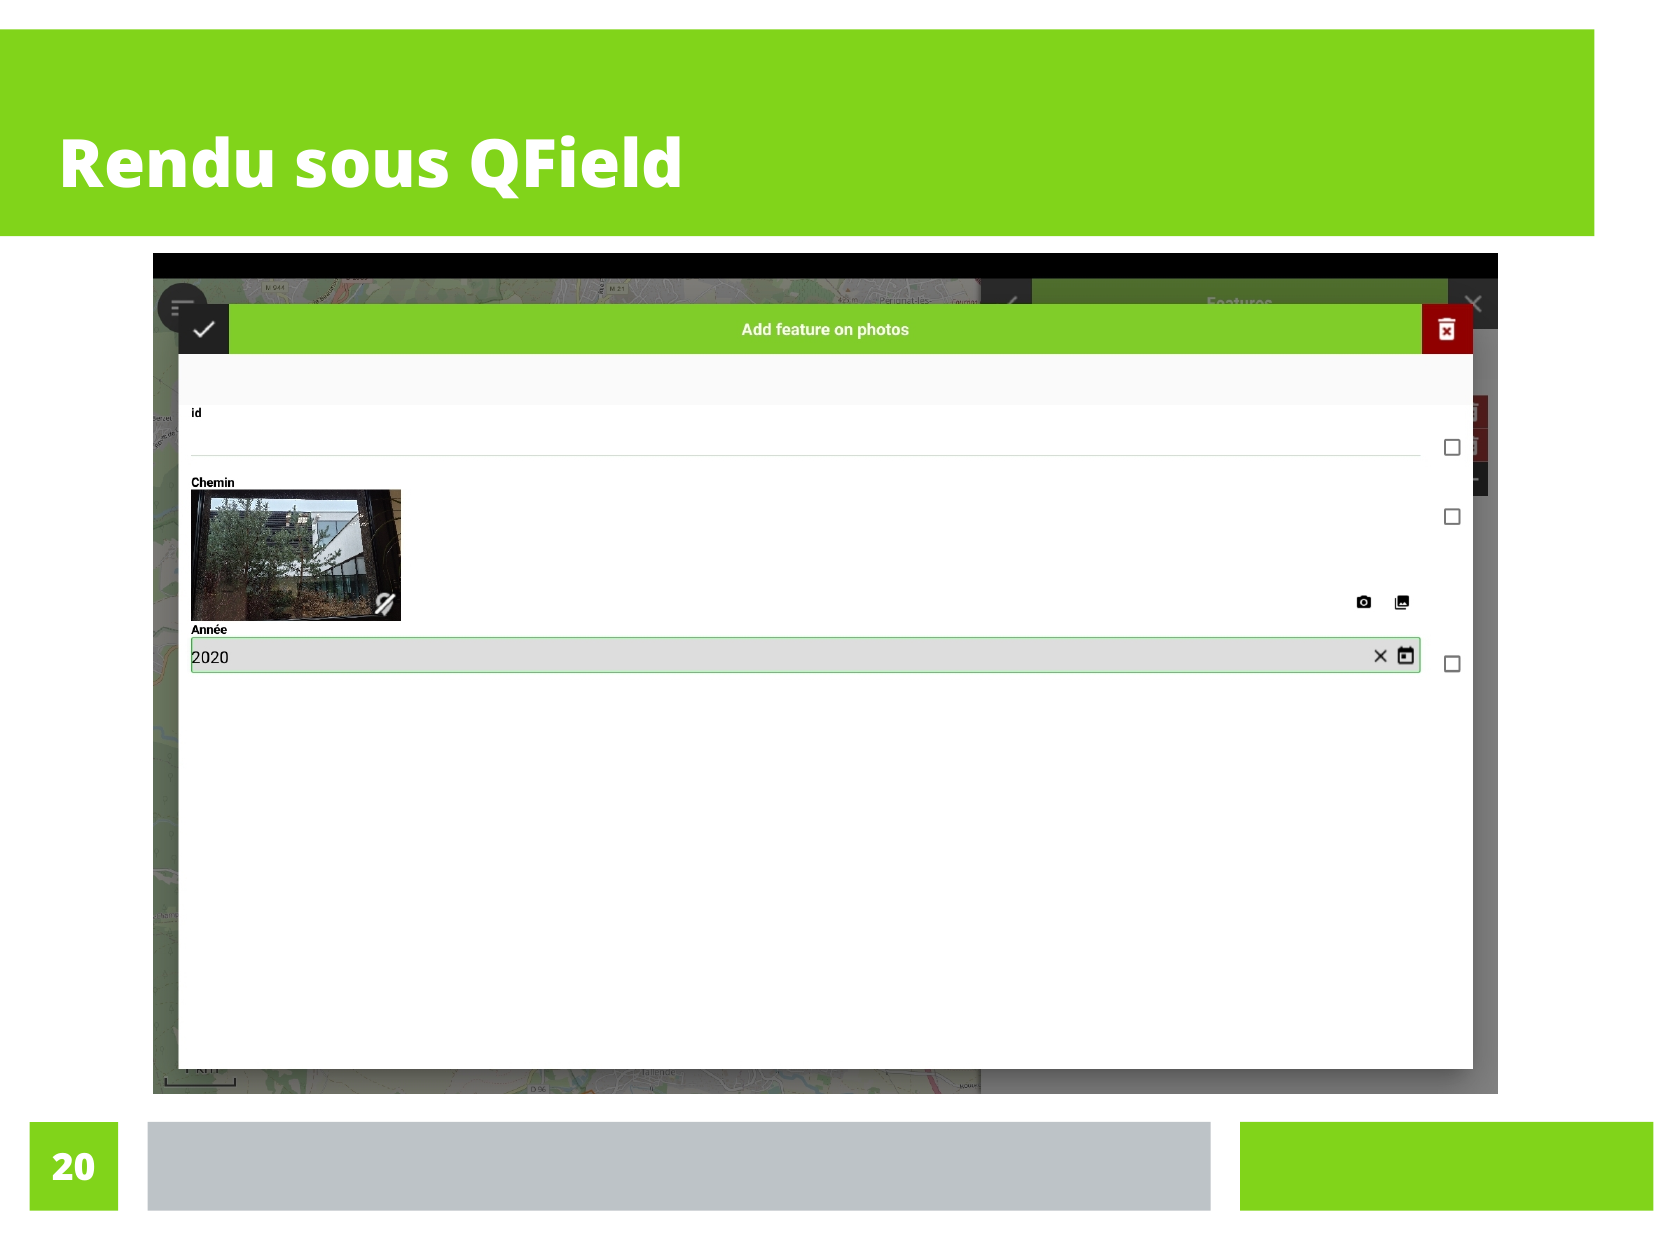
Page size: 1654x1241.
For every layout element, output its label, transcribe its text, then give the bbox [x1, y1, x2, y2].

title Rendu sous QField [59, 59, 1595, 207]
picture [153, 253, 1498, 1094]
